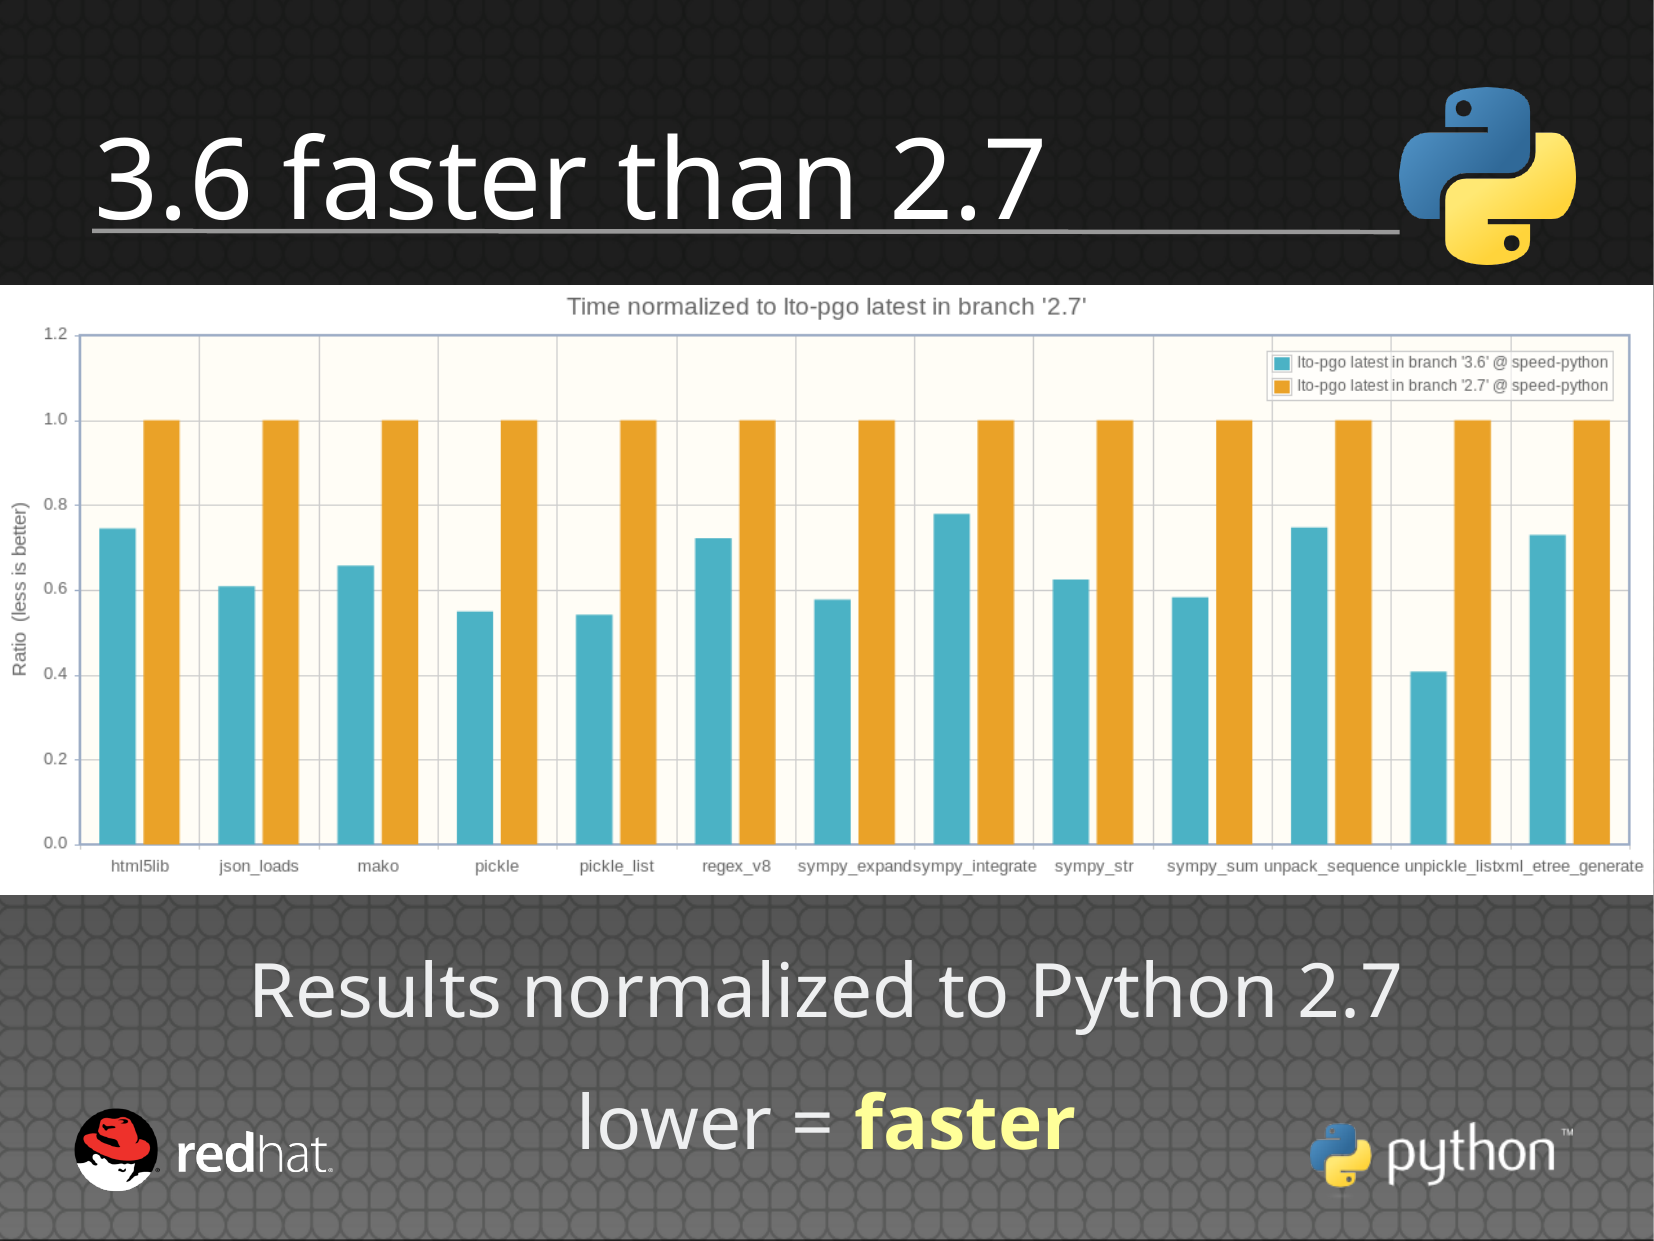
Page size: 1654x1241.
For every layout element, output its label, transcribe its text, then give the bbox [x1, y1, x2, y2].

list Results normalized to Python 2.7 lower = faster [82, 937, 1571, 1147]
title 3.6 faster than 2.7 [94, 100, 1426, 251]
picture [0, 0, 1654, 1241]
